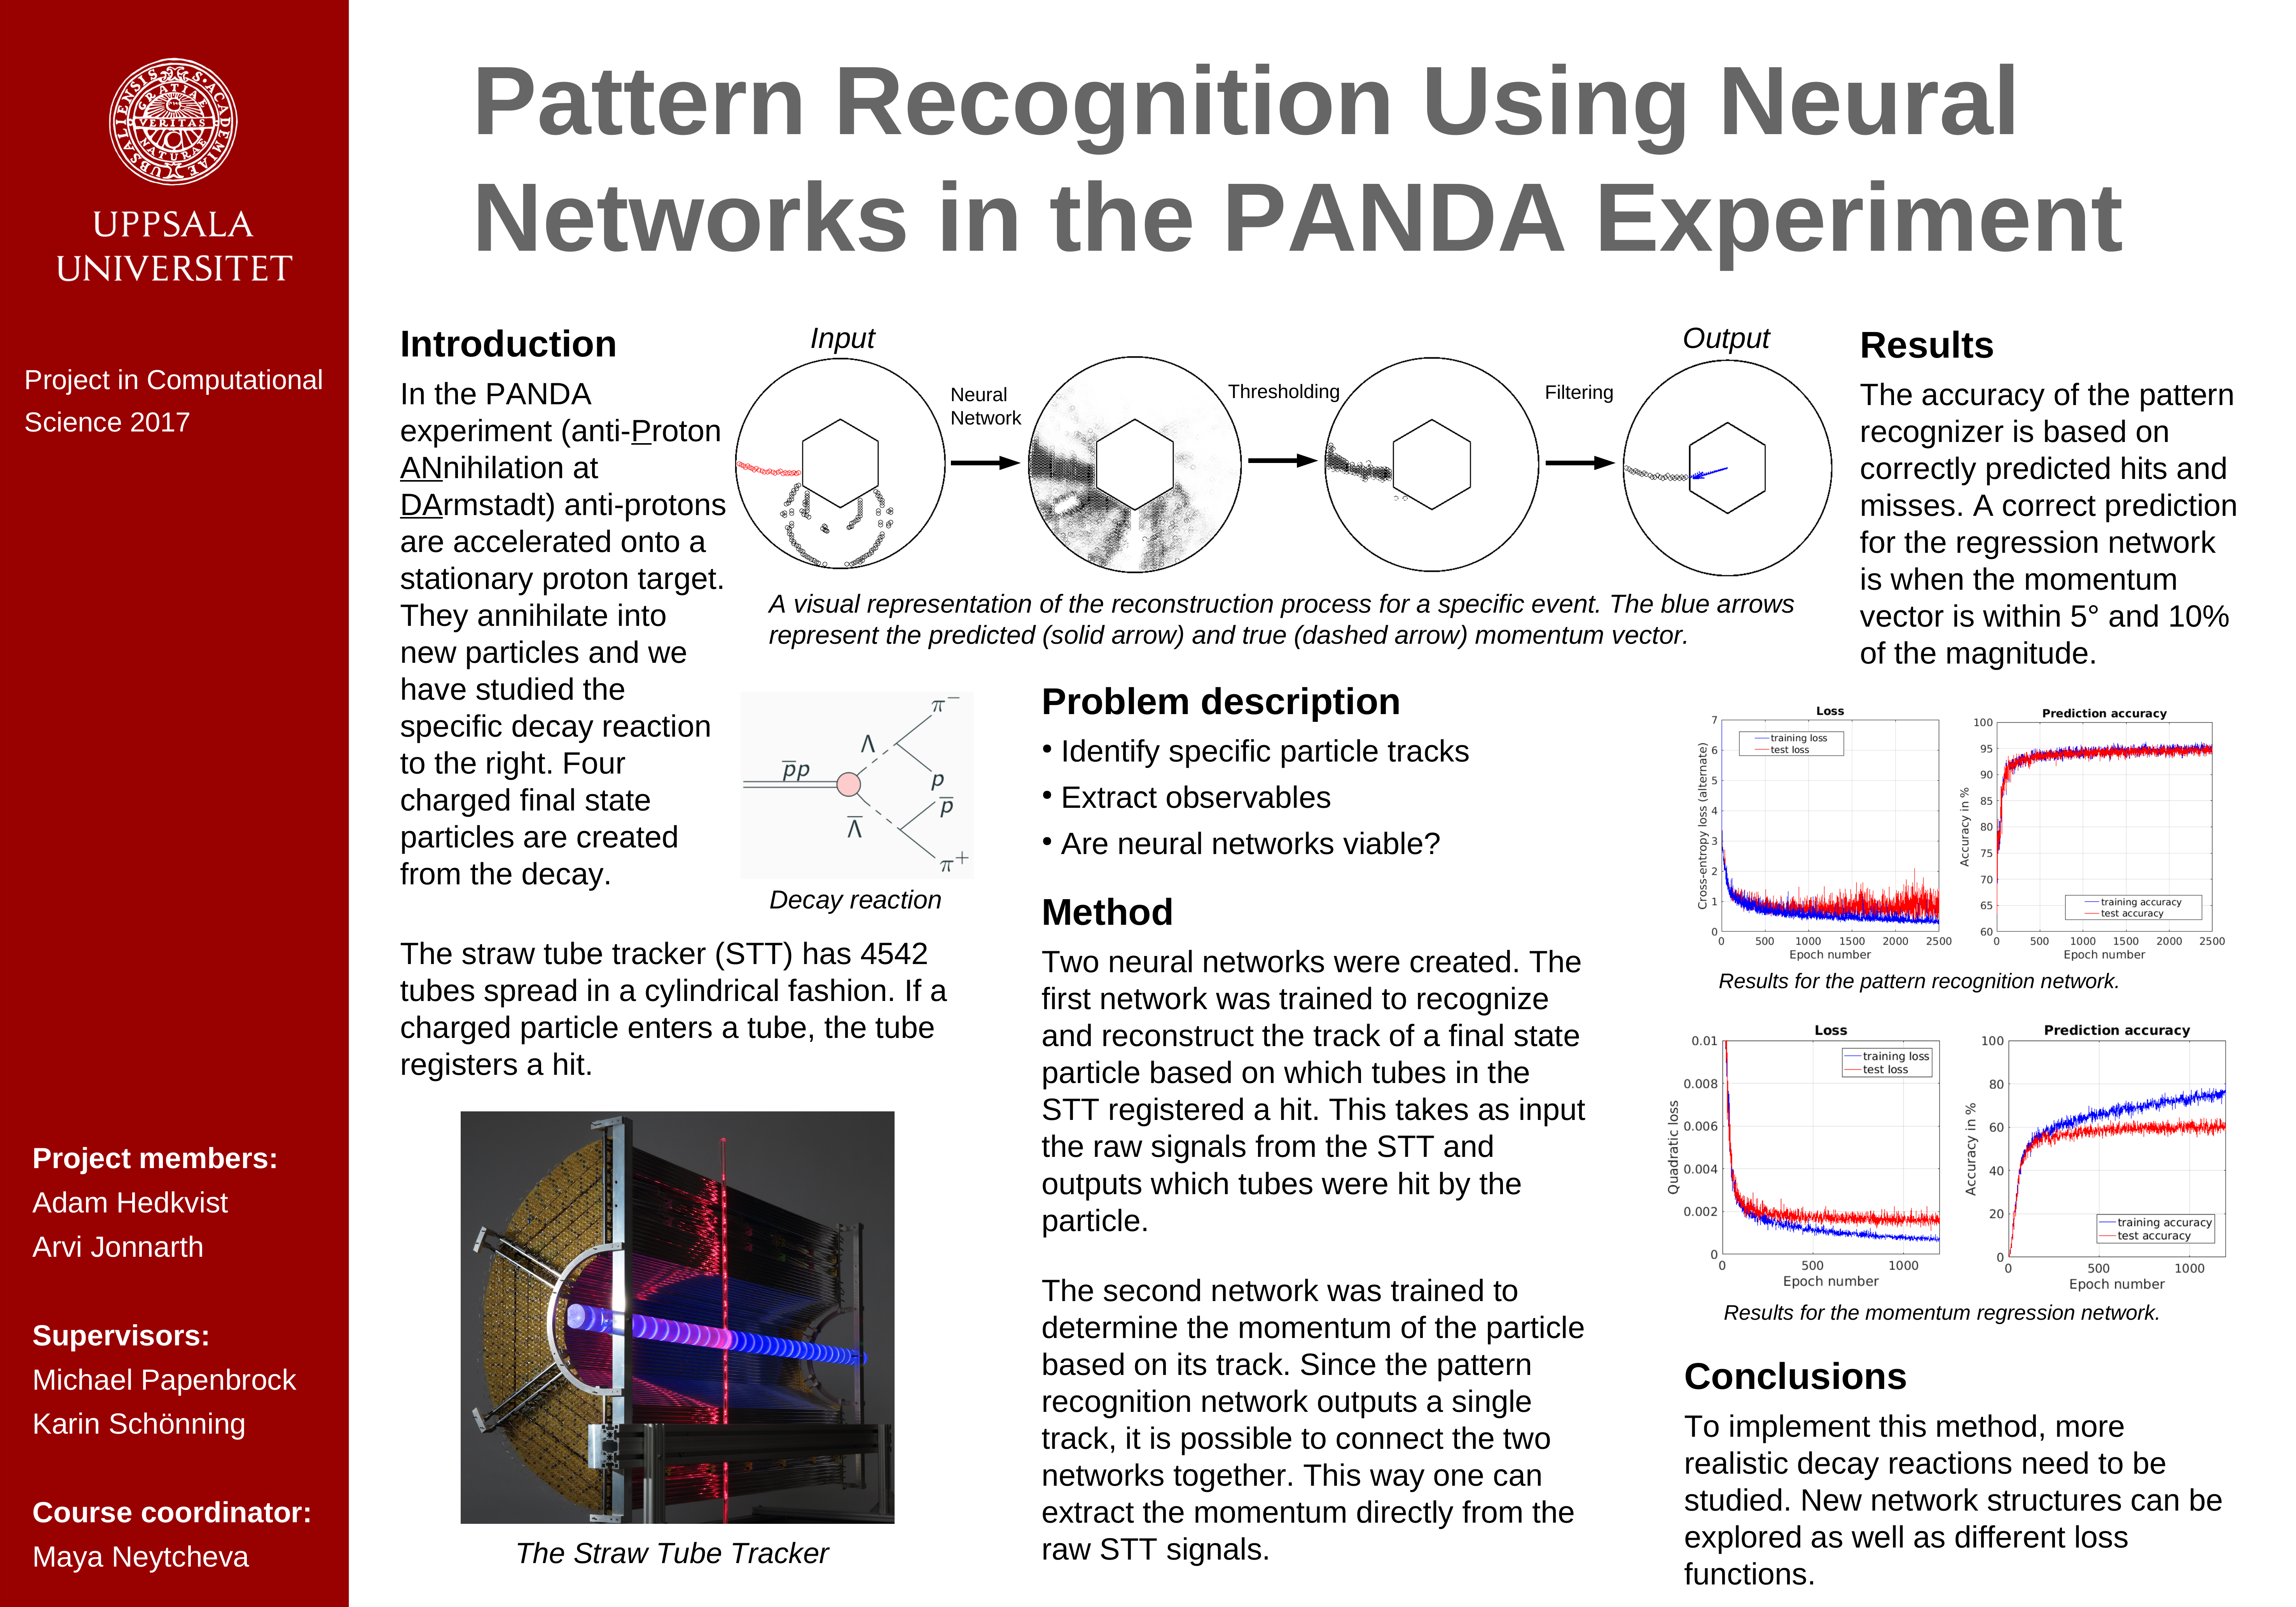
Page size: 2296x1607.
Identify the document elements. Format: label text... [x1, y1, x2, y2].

text_box Results The accuracy of the pattern recognizer is based on correctly predicted hits and misses. A correct prediction for the regression network is when the momentum vector is within 5° and 10% of the magnitude. [1854, 318, 2244, 688]
picture [1622, 358, 1842, 577]
picture [729, 355, 949, 575]
text_box Introduction In the PANDA experiment (anti-Proton ANnihilation at DArmstadt) anti-protons are accelerated onto a stationary proton target. They annihilate into new particles and we have studied the specific decay reaction to the right. Four charged final state particles are created from the decay. [394, 316, 735, 894]
picture [740, 692, 974, 879]
text_box Results for the pattern recognition network. [1713, 964, 2146, 1021]
text_box Project members: Adam Hedkvist Arvi Jonnarth Supervisors: Michael Papenbrock Karin Schönning Course coordinator: Maya Neytcheva [26, 1136, 332, 1589]
picture [1692, 699, 2229, 968]
picture [1024, 354, 1244, 574]
text_box Thresholding [1222, 376, 1351, 412]
picture [0, 0, 349, 1607]
text_box Neural Network [945, 379, 1038, 438]
text_box Results for the momentum regression network. [1718, 1296, 2176, 1327]
title Pattern Recognition Using Neural Networks in the PANDA Experiment [450, 26, 2237, 281]
text_box Decay reaction [764, 880, 968, 933]
text_box Input [805, 316, 888, 369]
text_box Problem description Identify specific particle tracks Extract observables Are neural networks viable? [1036, 674, 1602, 869]
text_box The Straw Tube Tracker [509, 1531, 837, 1584]
picture [461, 1111, 895, 1524]
text_box Output [1677, 316, 1787, 358]
text_box Filtering [1539, 377, 1627, 412]
text_box A visual representation of the reconstruction process for a specific event. The blue arrows represent the predicted (solid arrow) and true (dashed arrow) momentum vector. [764, 584, 1803, 660]
text_box Project in Computational Science 2017 [19, 359, 330, 449]
text_box The straw tube tracker (STT) has 4542 tubes spread in a cylindrical fashion. If a charged particle enters a tube, the tube registers a hit. [394, 930, 960, 1092]
picture [1324, 353, 1544, 573]
picture [1662, 1020, 2234, 1294]
text_box Method Two neural networks were created. The first network was trained to recognize and reconstruct the track of a final state particle based on which tubes in the STT registered a hit. This takes as input the raw signals from the STT and outputs which tubes were hit by the particle. The second network was trained to determine the momentum of the particle based on its track. Since the pattern recognition network outputs a single track, it is possible to connect the two networks together. This way one can extract the momentum directly from the raw STT signals. [1036, 885, 1602, 1569]
text_box Conclusions To implement this method, more realistic decay reactions need to be studied. New network structures can be explored as well as different loss functions. [1678, 1349, 2244, 1565]
